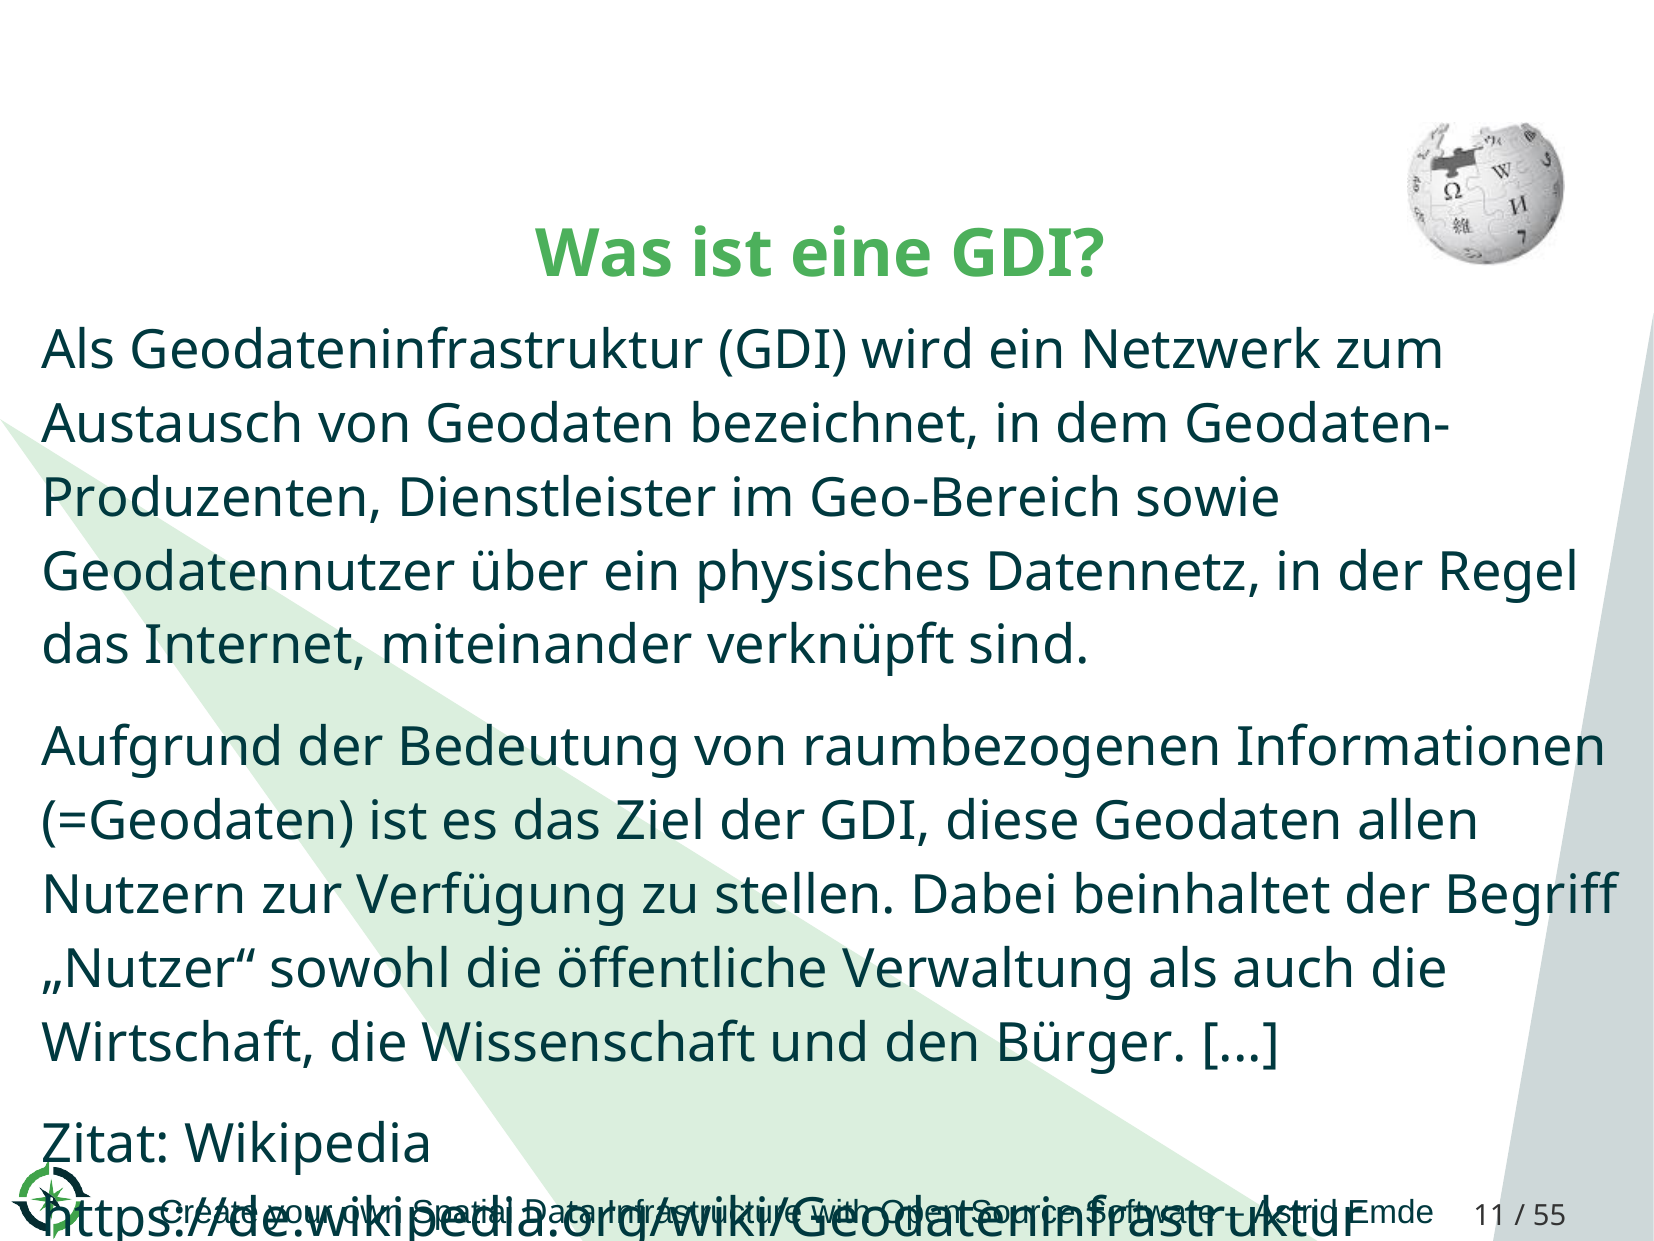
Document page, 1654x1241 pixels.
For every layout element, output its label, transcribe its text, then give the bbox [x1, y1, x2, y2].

list Als Geodateninfrastruktur (GDI) wird ein Netzwerk zum Austausch von Geodaten bezeichnet, in dem Geodaten-Produzenten, Dienstleister im Geo-Bereich sowie Geodatennutzer über ein physisches Datennetz, in der Regel das Internet, miteinander verknüpft sind. Aufgrund der Bedeutung von raumbezogenen Informationen (=Geodaten) ist es das Ziel der GDI, diese Geodaten allen Nutzern zur Verfügung zu stellen. Dabei beinhaltet der Begriff „Nutzer“ sowohl die öffentliche Verwaltung als auch die Wirtschaft, die Wissenschaft und den Bürger. [...] Zitat: Wikipedia https://de.wikipedia.org/wiki/Geodateninfrastruktur [0, 310, 1654, 1241]
title Was ist eine GDI? [76, 177, 1565, 310]
picture [1407, 122, 1565, 266]
